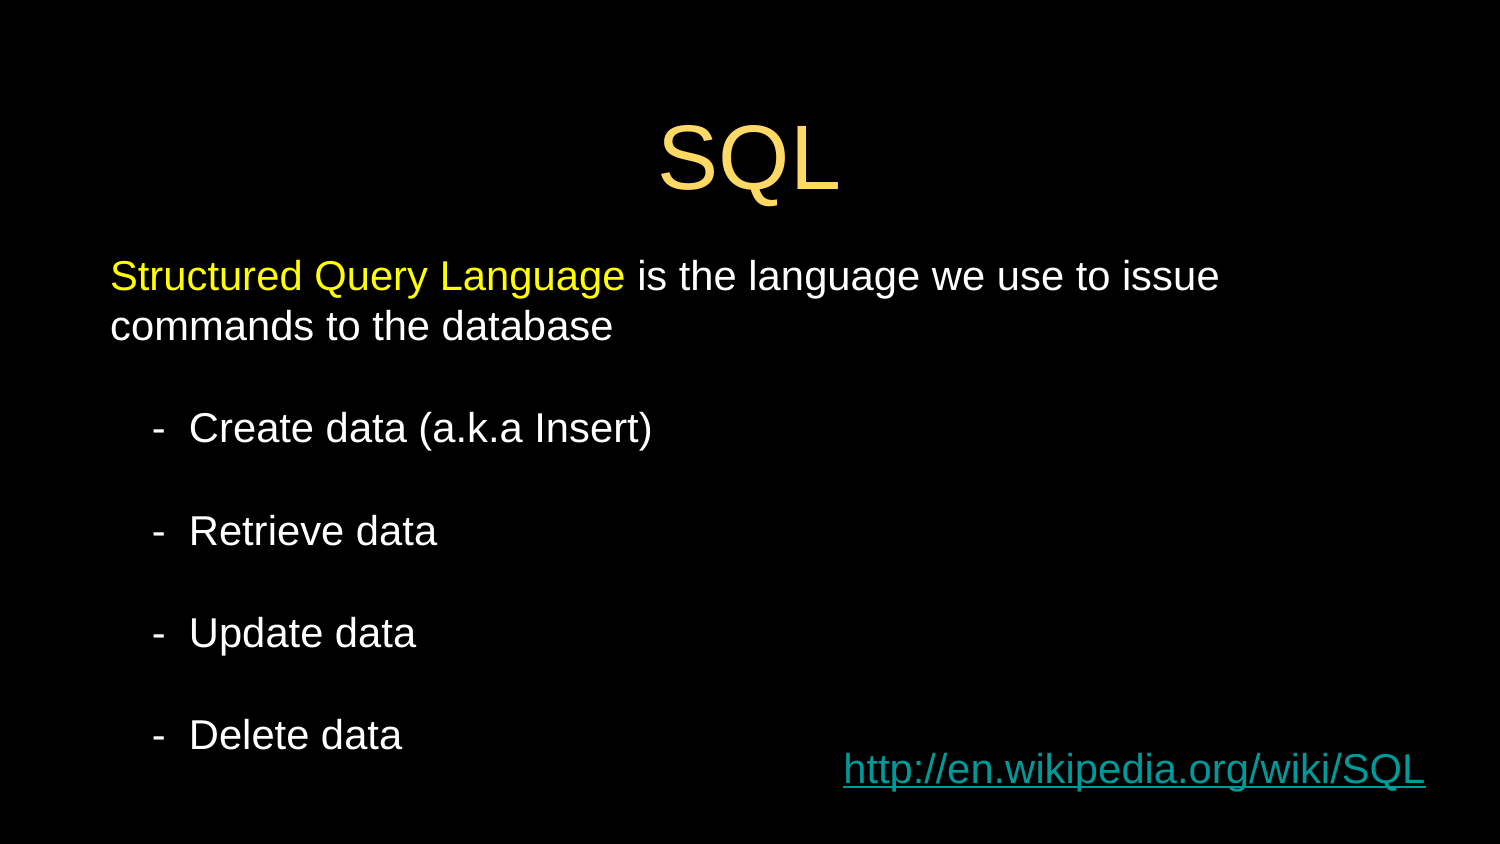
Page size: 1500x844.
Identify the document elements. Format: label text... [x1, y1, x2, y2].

list Structured Query Language is the language we use to issue commands to the database - Create data (a.k.a Insert) - Retrieve data - Update data - Delete data [106, 240, 1393, 767]
text_box http://en.wikipedia.org/wiki/SQL [789, 737, 1480, 796]
title SQL [106, 71, 1393, 235]
